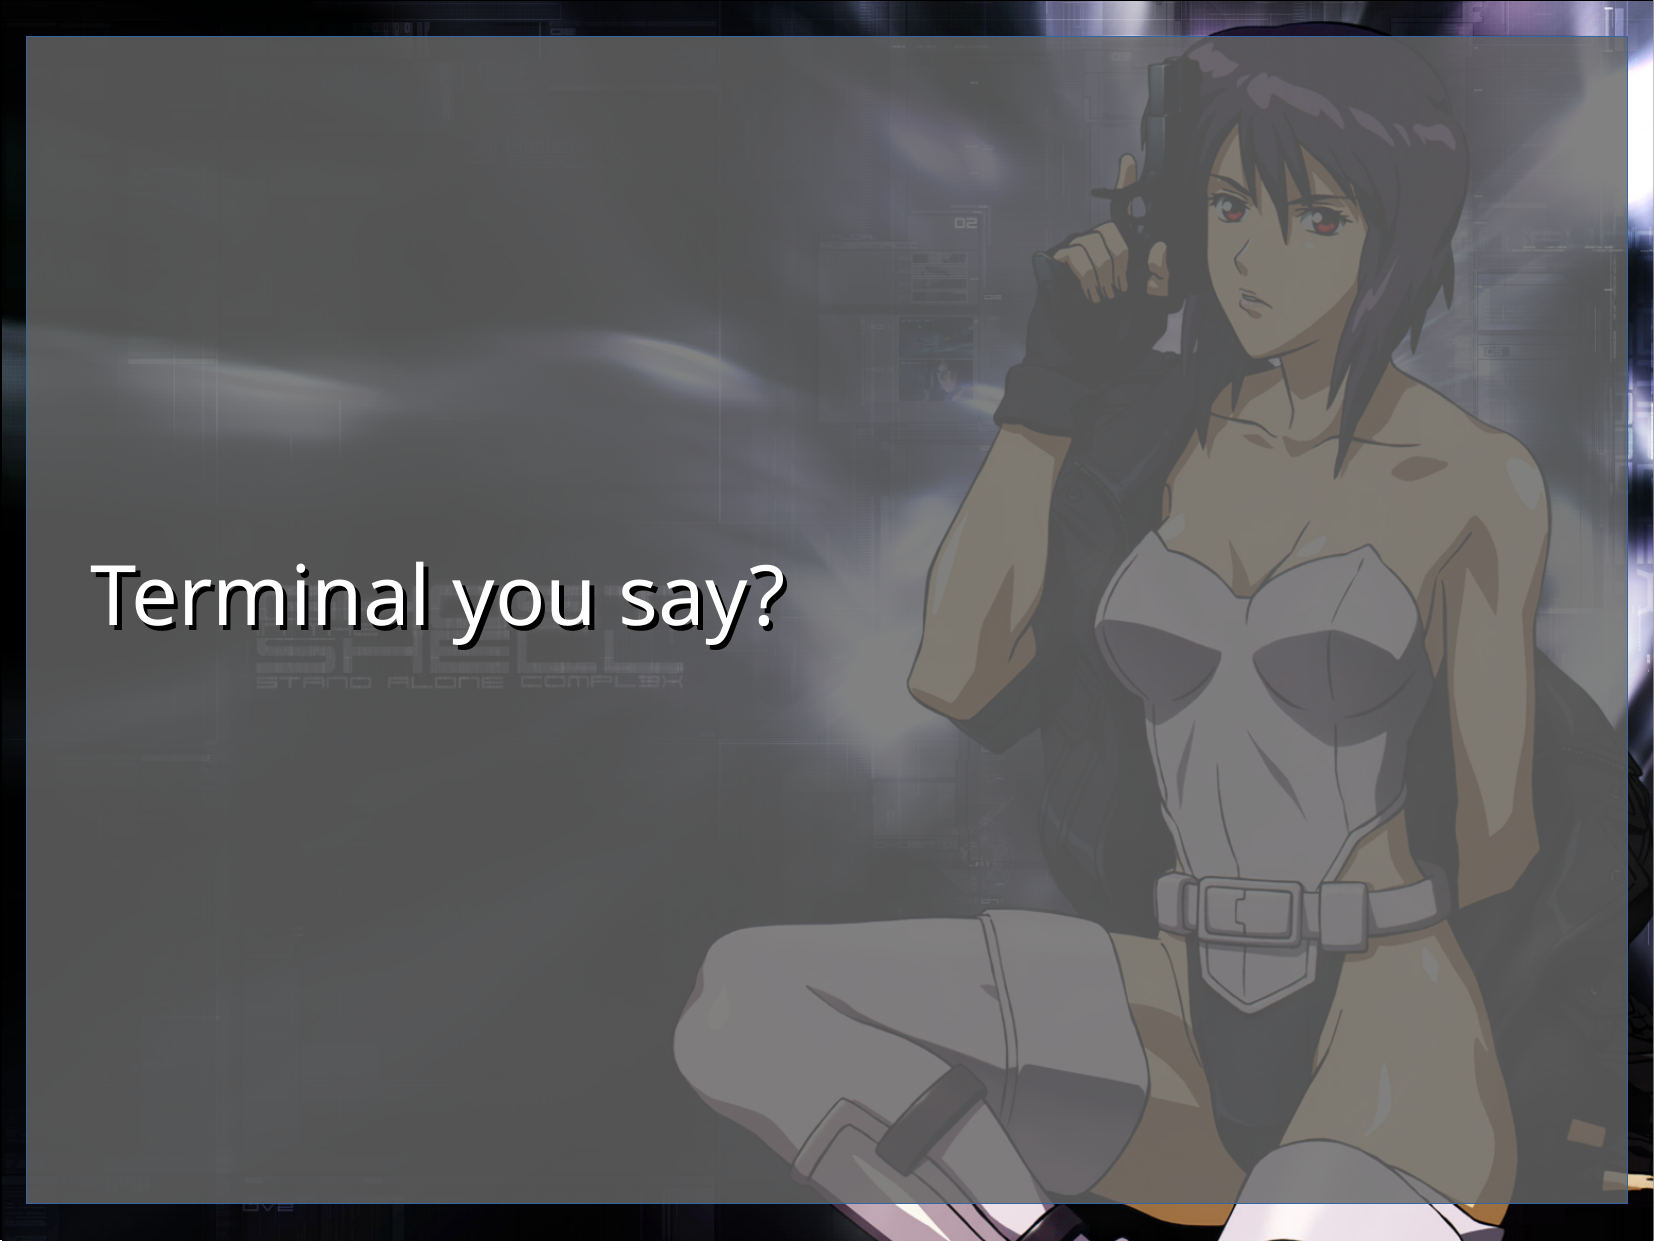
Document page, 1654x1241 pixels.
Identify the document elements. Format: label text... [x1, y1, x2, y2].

picture [2, 1, 1654, 1241]
text_box Terminal you say? [75, 529, 1578, 711]
text_box [26, 36, 1628, 1204]
